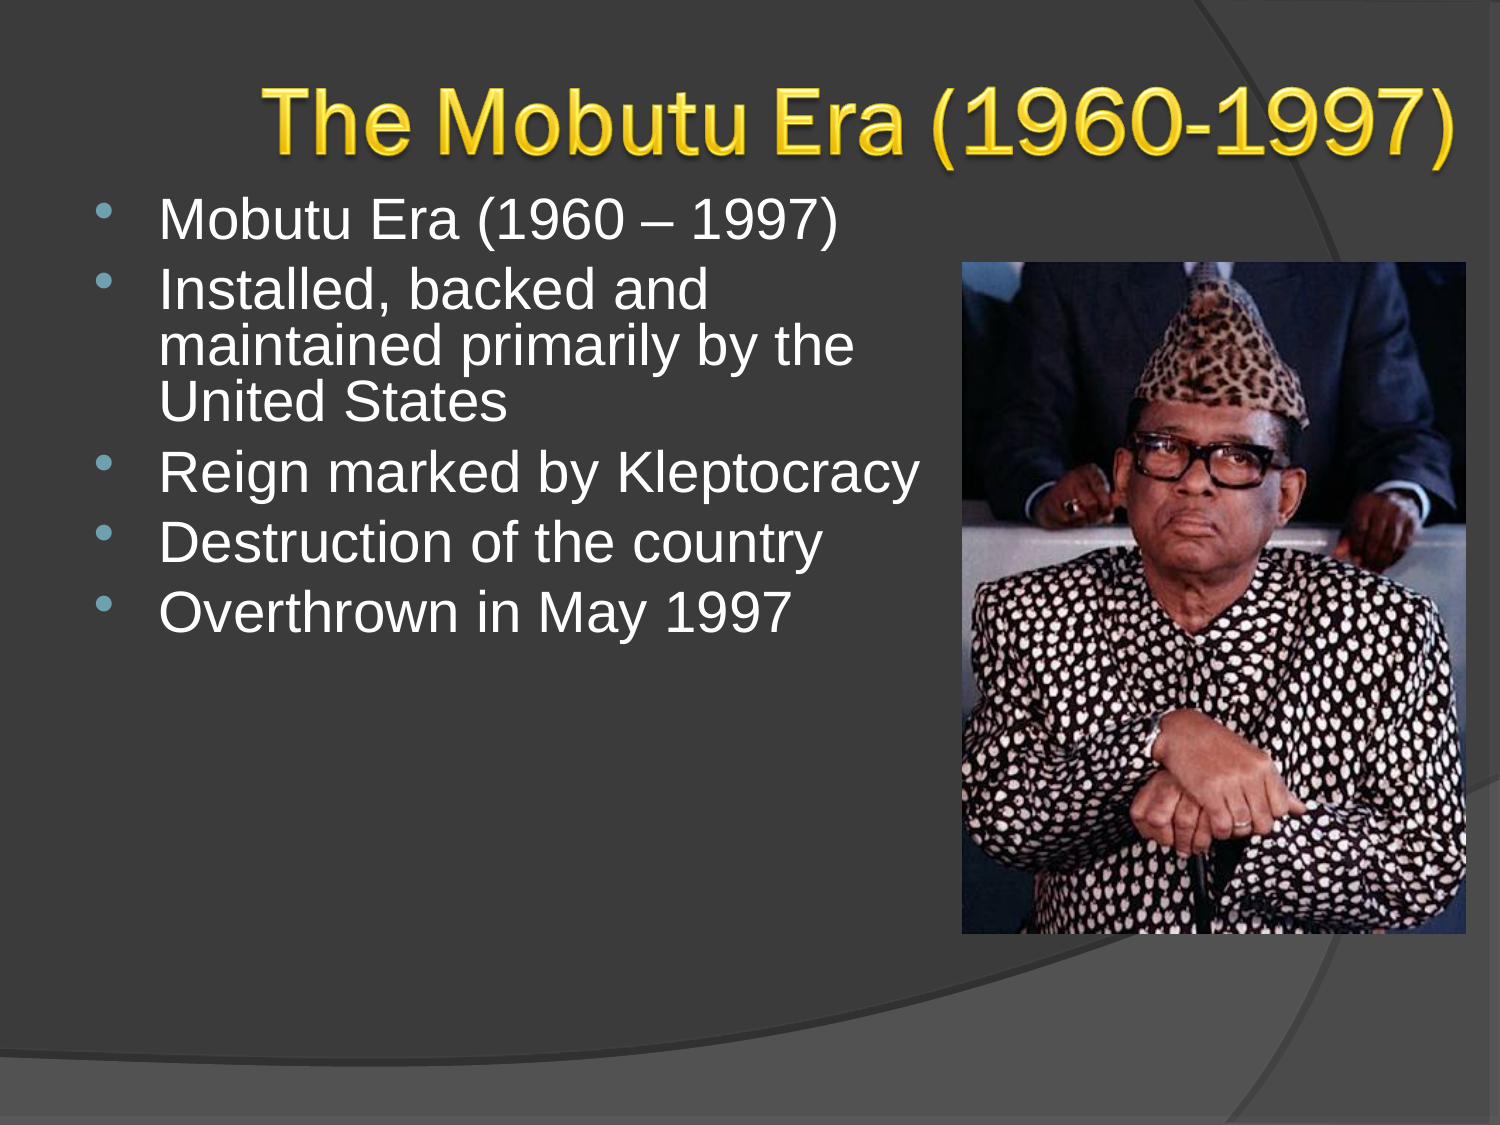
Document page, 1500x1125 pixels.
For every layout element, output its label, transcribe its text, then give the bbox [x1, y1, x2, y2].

list Mobutu Era (1960 – 1997) Installed, backed and maintained primarily by the United States Reign marked by Kleptocracy Destruction of the country Overthrown in May 1997 [75, 187, 976, 1088]
picture [962, 262, 1466, 934]
picture [196, 23, 1500, 215]
